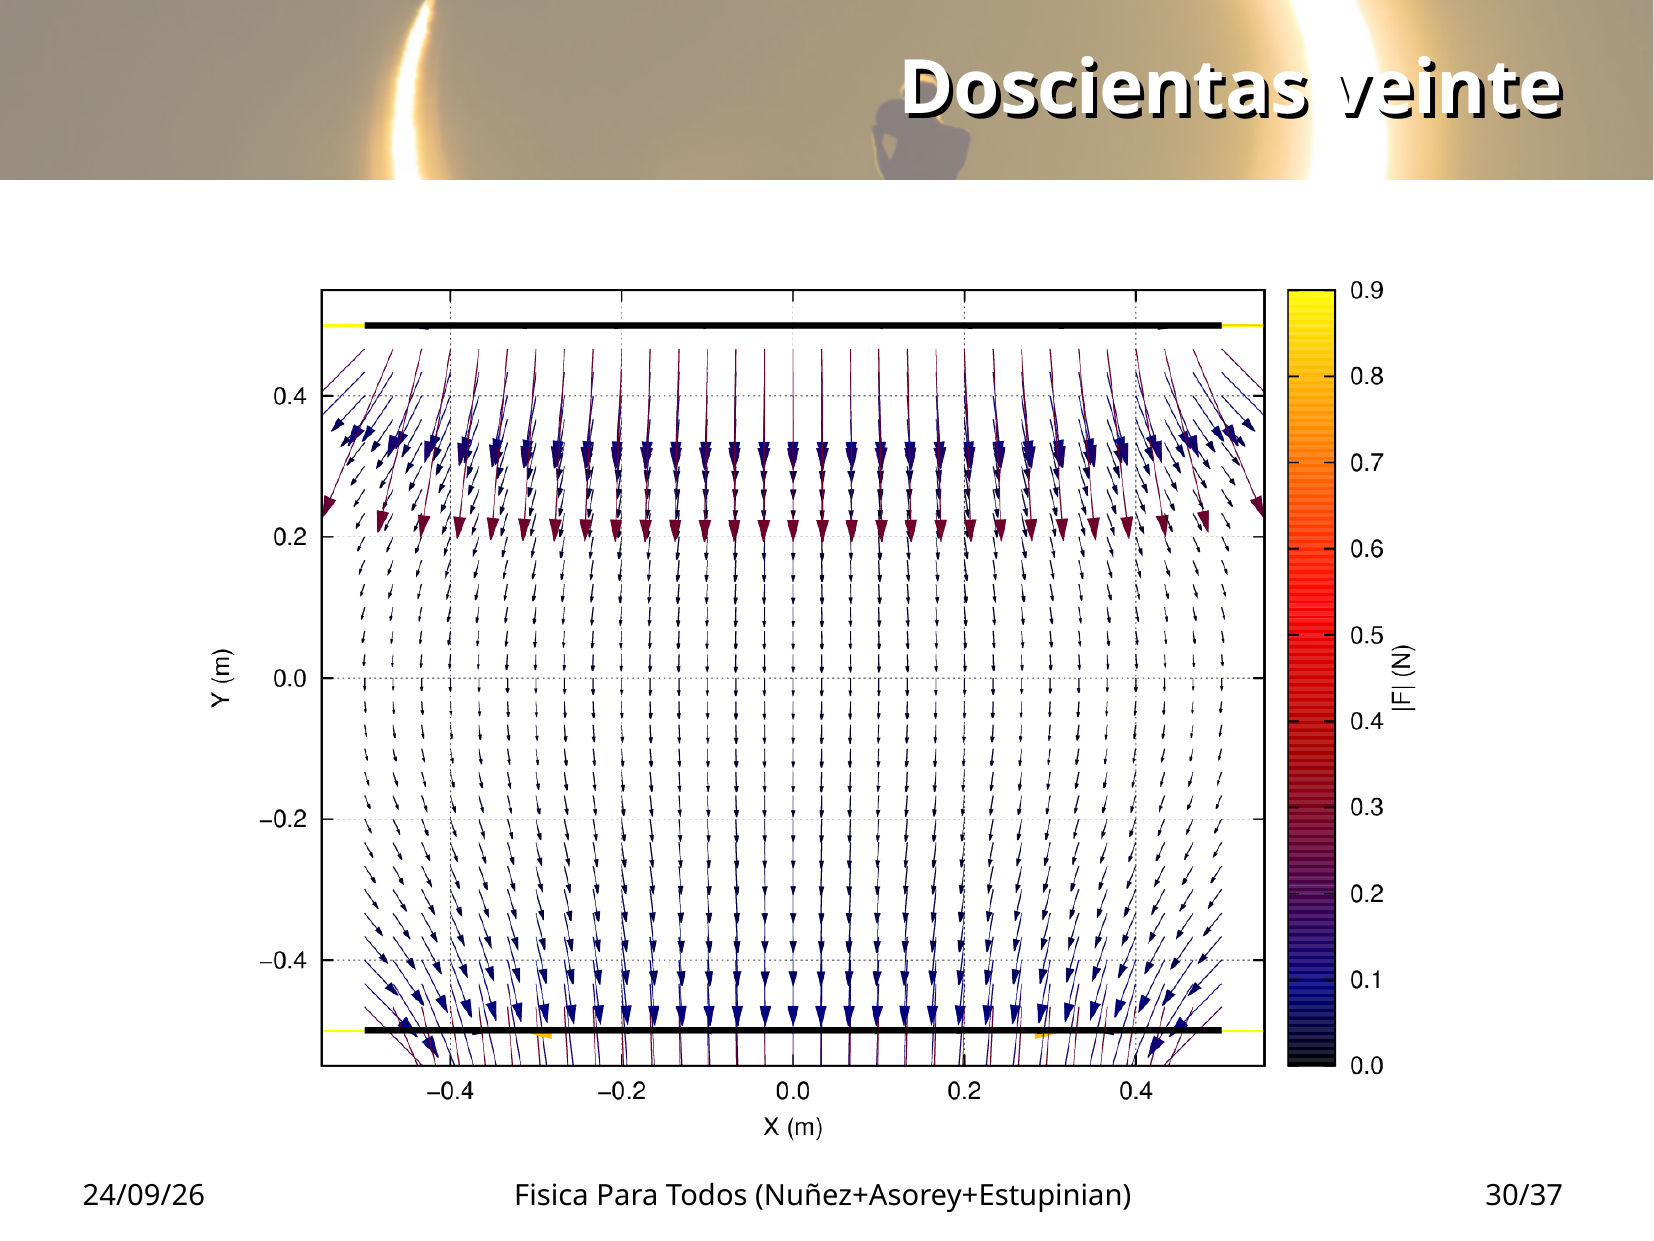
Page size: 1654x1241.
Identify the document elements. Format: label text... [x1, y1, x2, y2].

picture [201, 260, 1464, 1144]
picture [0, 0, 1654, 180]
title Doscientas veinte [75, 19, 1564, 151]
